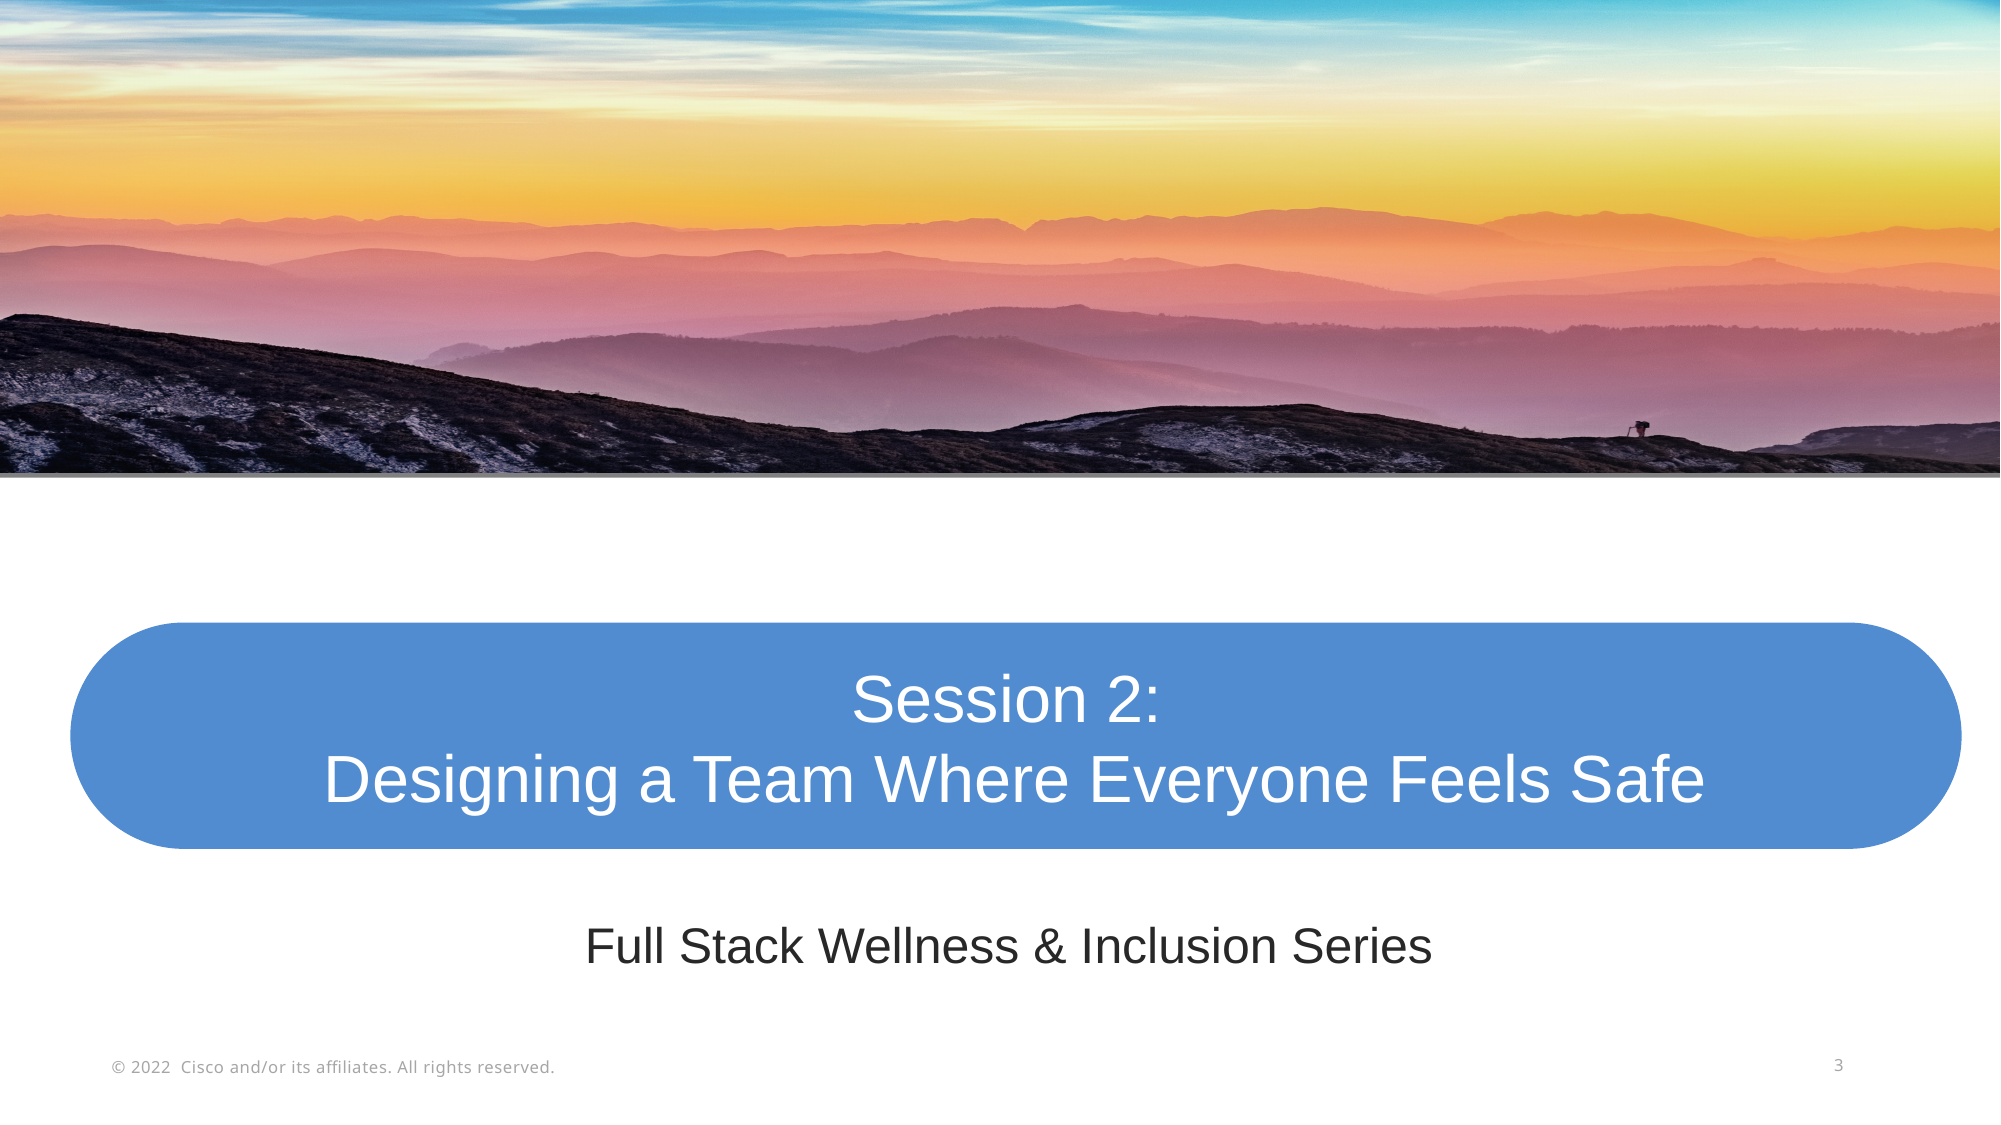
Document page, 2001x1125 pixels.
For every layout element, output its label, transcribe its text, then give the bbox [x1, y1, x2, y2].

picture [0, 0, 2000, 473]
text_box Full Stack Wellness & Inclusion Series [70, 919, 1962, 974]
text_box Session 2: Designing a Team Where Everyone Feels Safe [70, 622, 1962, 849]
text_box [0, 473, 2000, 478]
